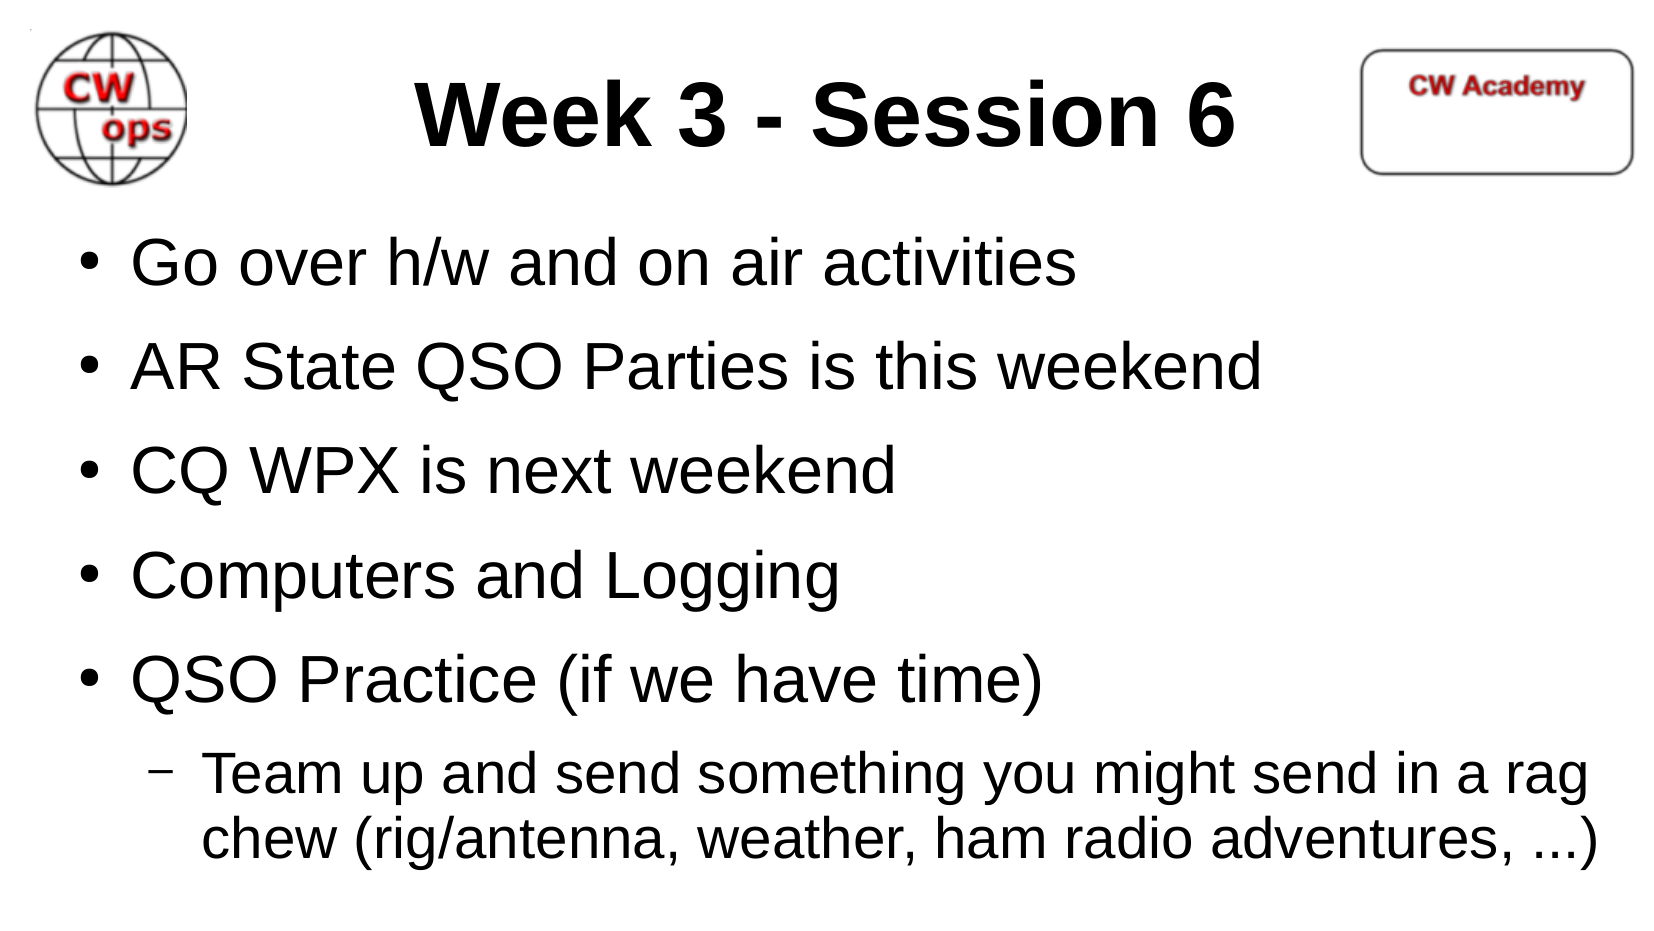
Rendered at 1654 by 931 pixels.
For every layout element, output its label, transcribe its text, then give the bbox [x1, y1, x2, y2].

picture [30, 29, 187, 194]
list Go over h/w and on air activities AR State QSO Parties is this weekend CQ WPX is next weekend Computers and Logging QSO Practice (if we have time) Team up and send something you might send in a rag chew (rig/antenna, weather, ham radio adventures, ...) [60, 225, 1606, 915]
title Week 3 - Session 6 [82, 37, 1571, 193]
picture [1571, 37, 1640, 186]
